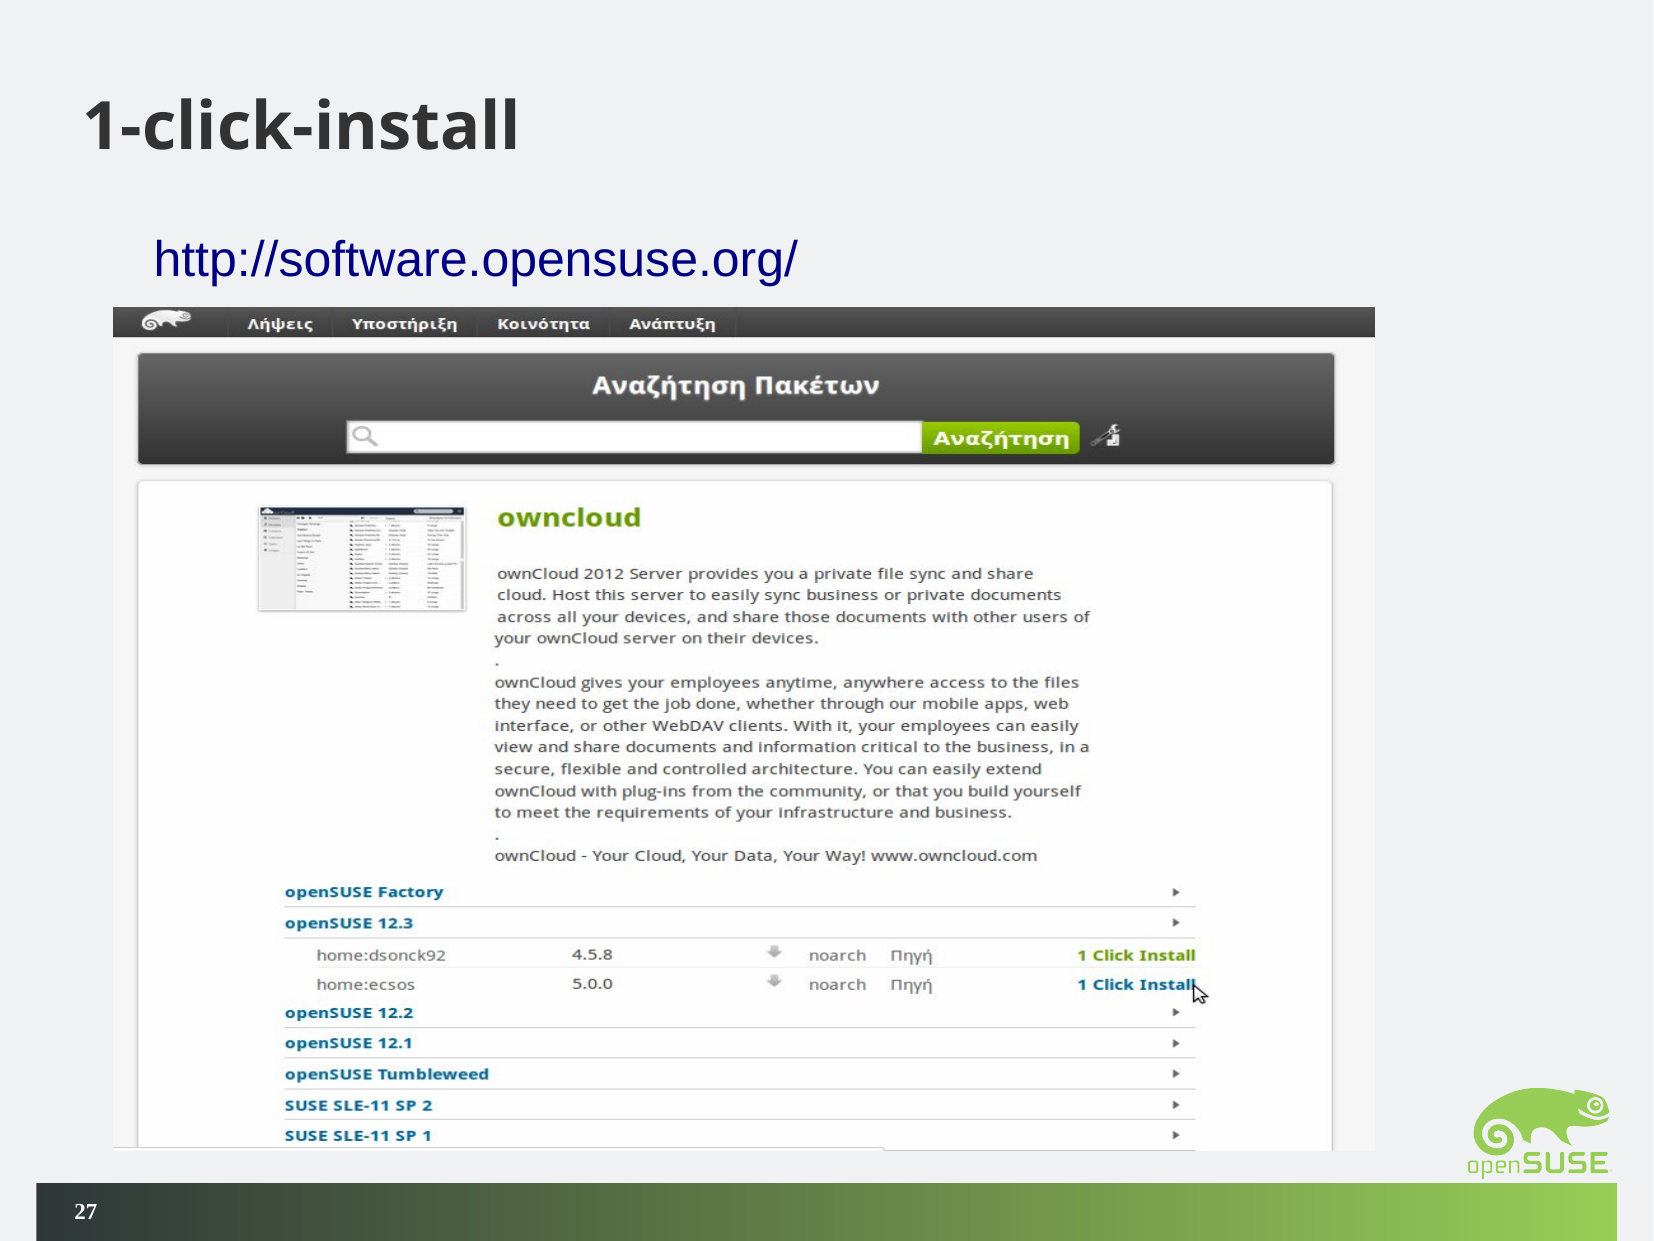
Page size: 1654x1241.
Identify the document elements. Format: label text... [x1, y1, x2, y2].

list http://software.opensuse.org/ [82, 231, 1571, 1050]
picture [0, 0, 1654, 1241]
title 1-click-install [82, 49, 1571, 198]
